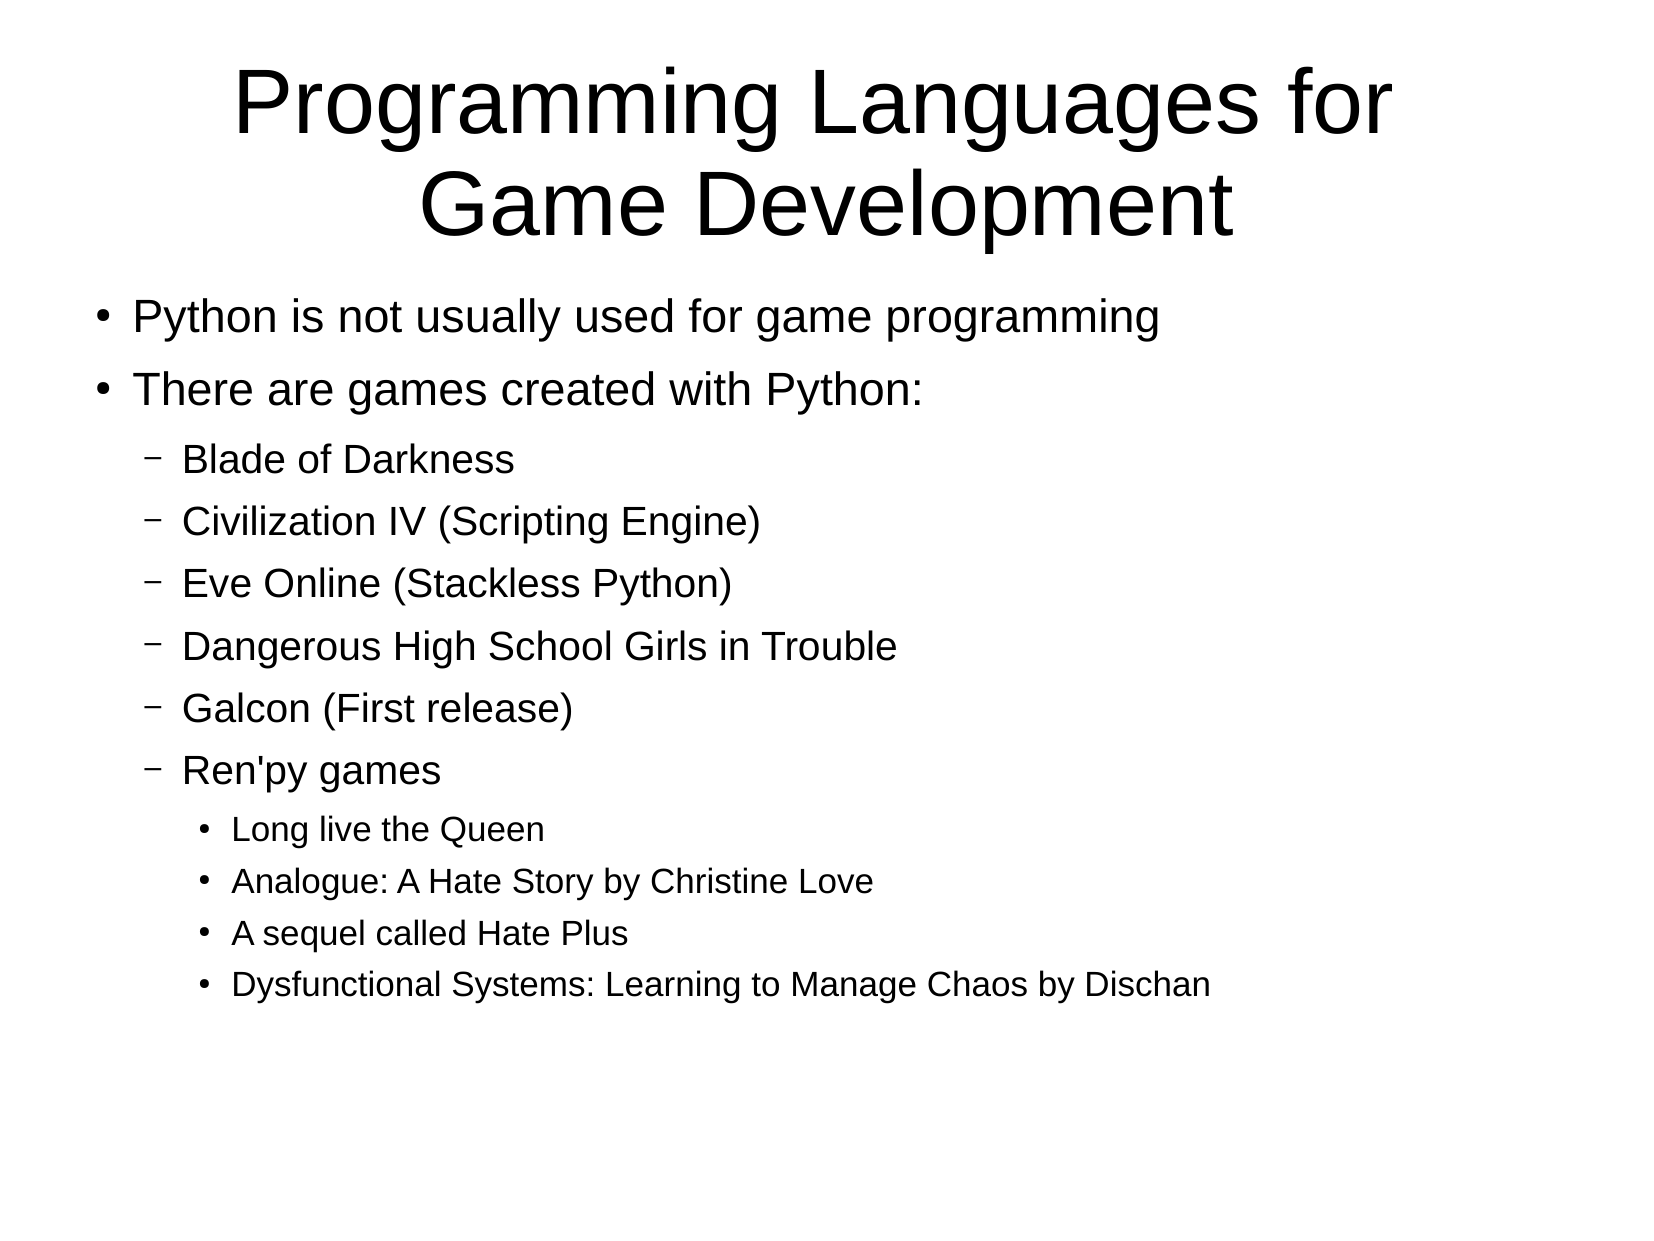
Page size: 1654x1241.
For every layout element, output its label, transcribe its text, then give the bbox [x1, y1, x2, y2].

list Python is not usually used for game programming There are games created with Python: Blade of Darkness Civilization IV (Scripting Engine) Eve Online (Stackless Python) Dangerous High School Girls in Trouble Galcon (First release) Ren'py games Long live the Queen Analogue: A Hate Story by Christine Love A sequel called Hate Plus Dysfunctional Systems: Learning to Manage Chaos by Dischan [82, 290, 1571, 1010]
title Programming Languages for Game Development [82, 49, 1571, 257]
